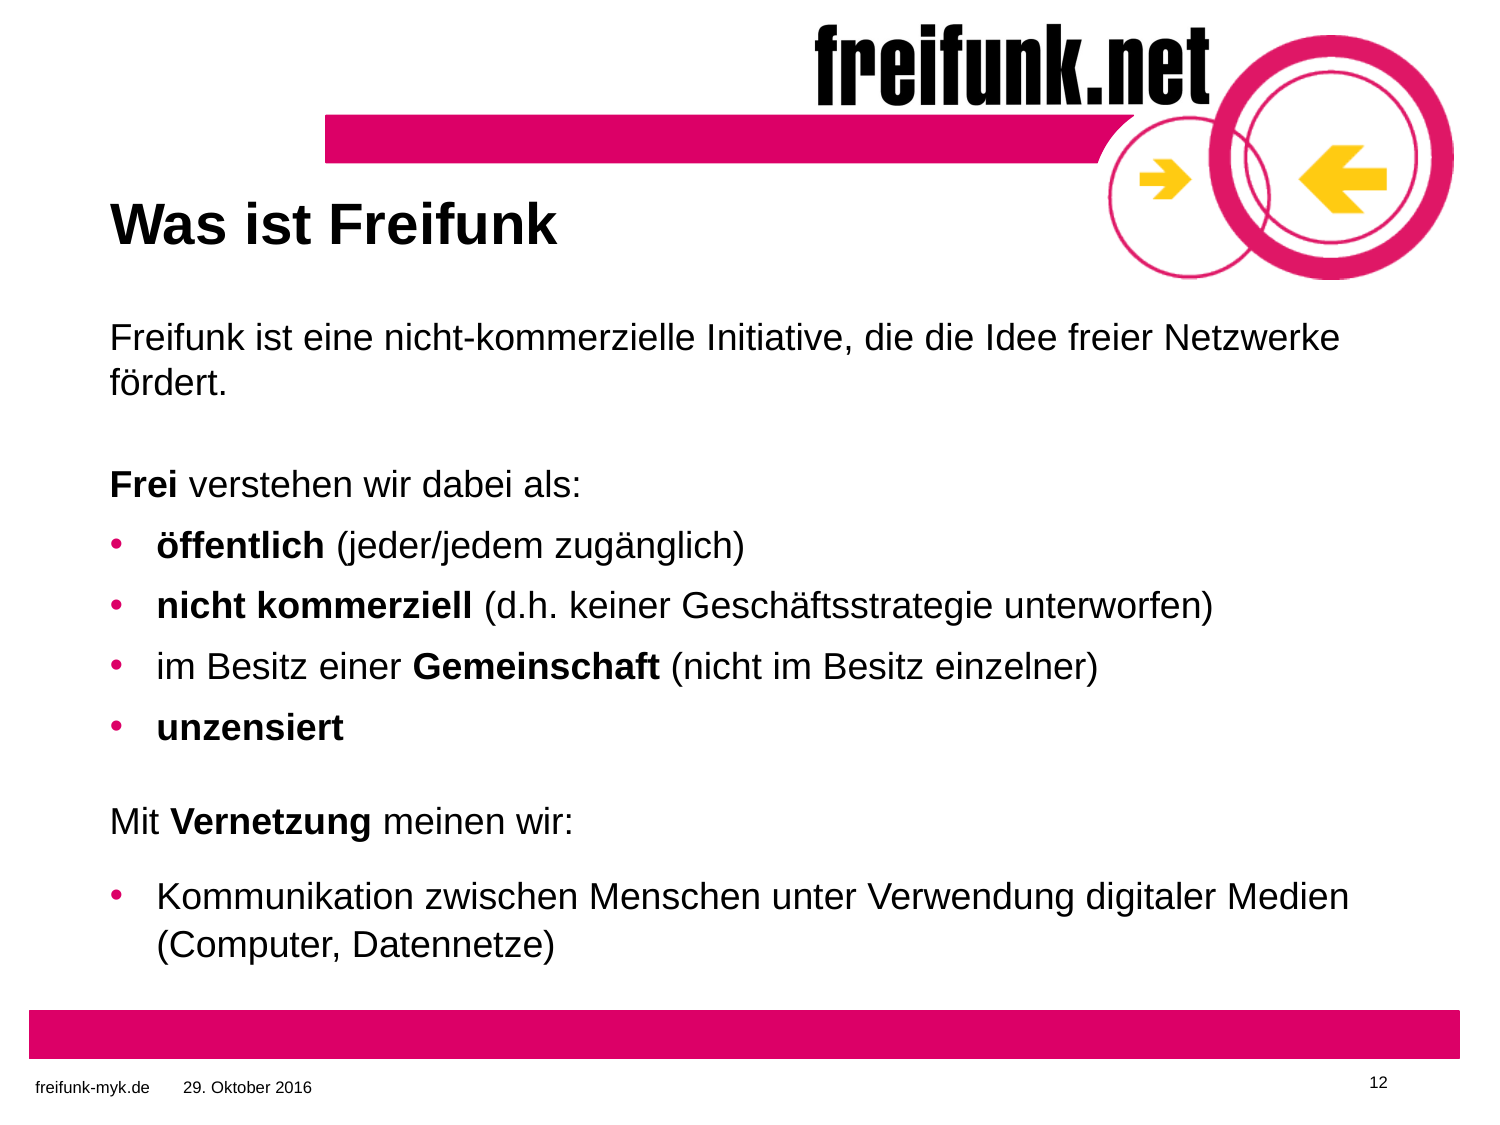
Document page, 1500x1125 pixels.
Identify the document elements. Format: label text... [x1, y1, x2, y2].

title Was ist Freifunk [110, 160, 1093, 282]
list Freifunk ist eine nicht-kommerzielle Initiative, die die Idee freier Netzwerke fördert. Frei verstehen wir dabei als: öffentlich (jeder/jedem zugänglich) nicht kommerziell (d.h. keiner Geschäftsstrategie unterworfen) im Besitz einer Gemeinschaft (nicht im Besitz einzelner) unzensiert Mit Vernetzung meinen wir: Kommunikation zwischen Menschen unter Verwendung digitaler Medien (Computer, Datennetze) [109, 312, 1391, 1000]
picture [816, 24, 1454, 280]
